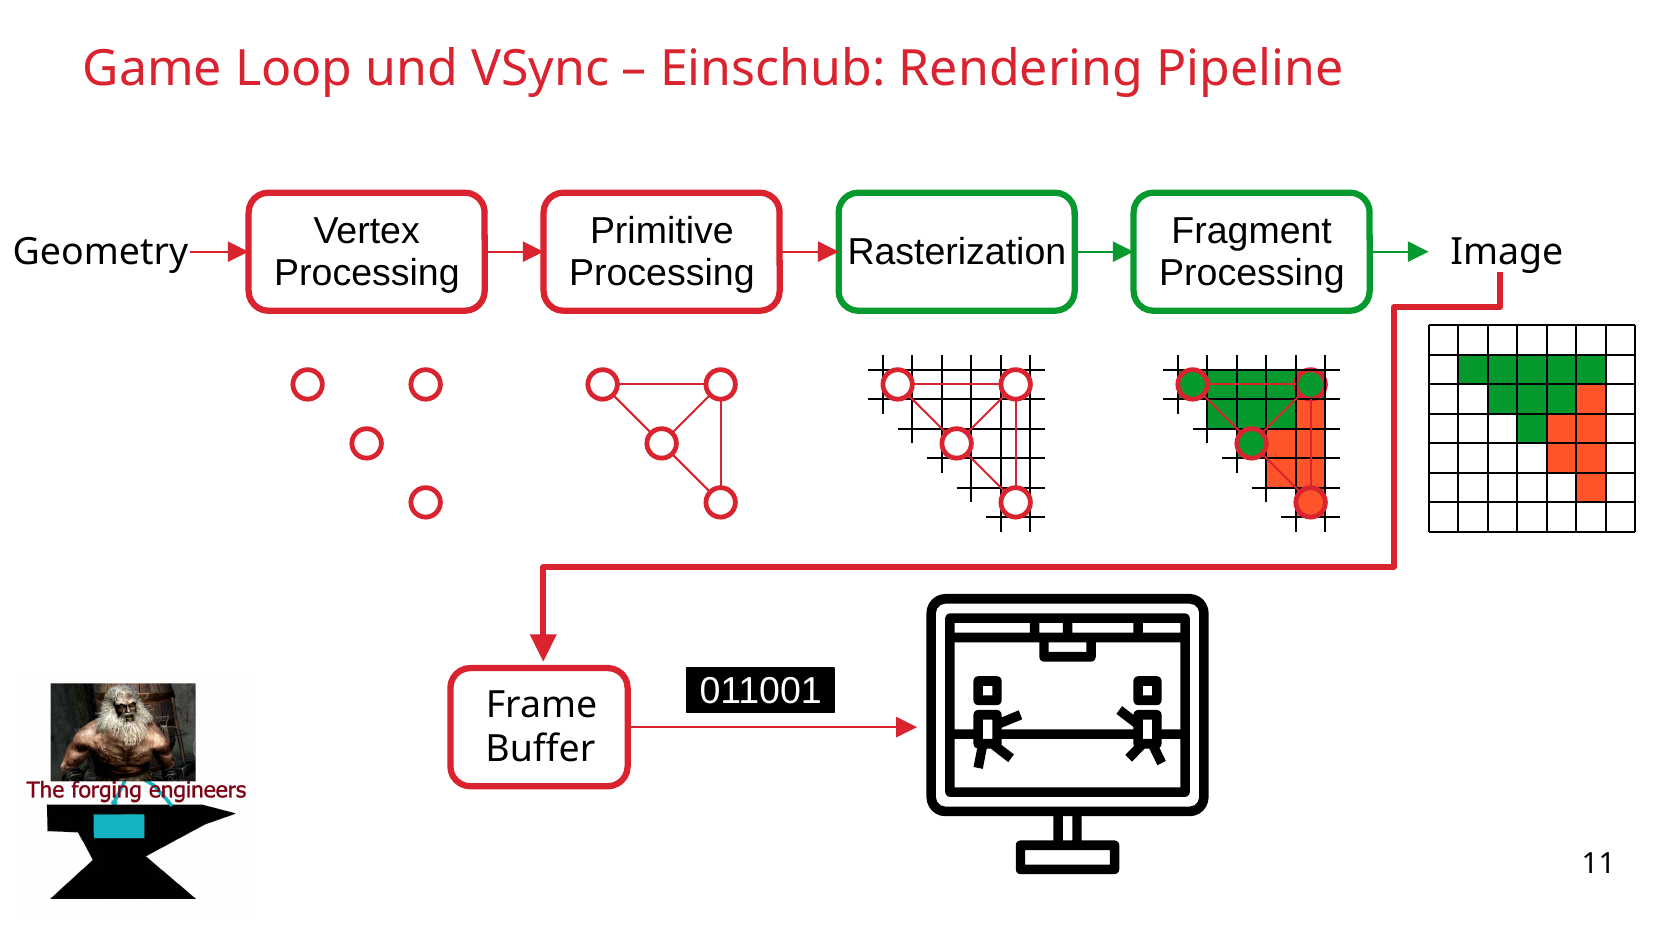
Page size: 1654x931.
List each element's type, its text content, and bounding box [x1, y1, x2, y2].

picture [11, 177, 1654, 891]
picture [17, 679, 254, 916]
title Game Loop und VSync – Einschub: Rendering Pipeline [82, 37, 1571, 95]
